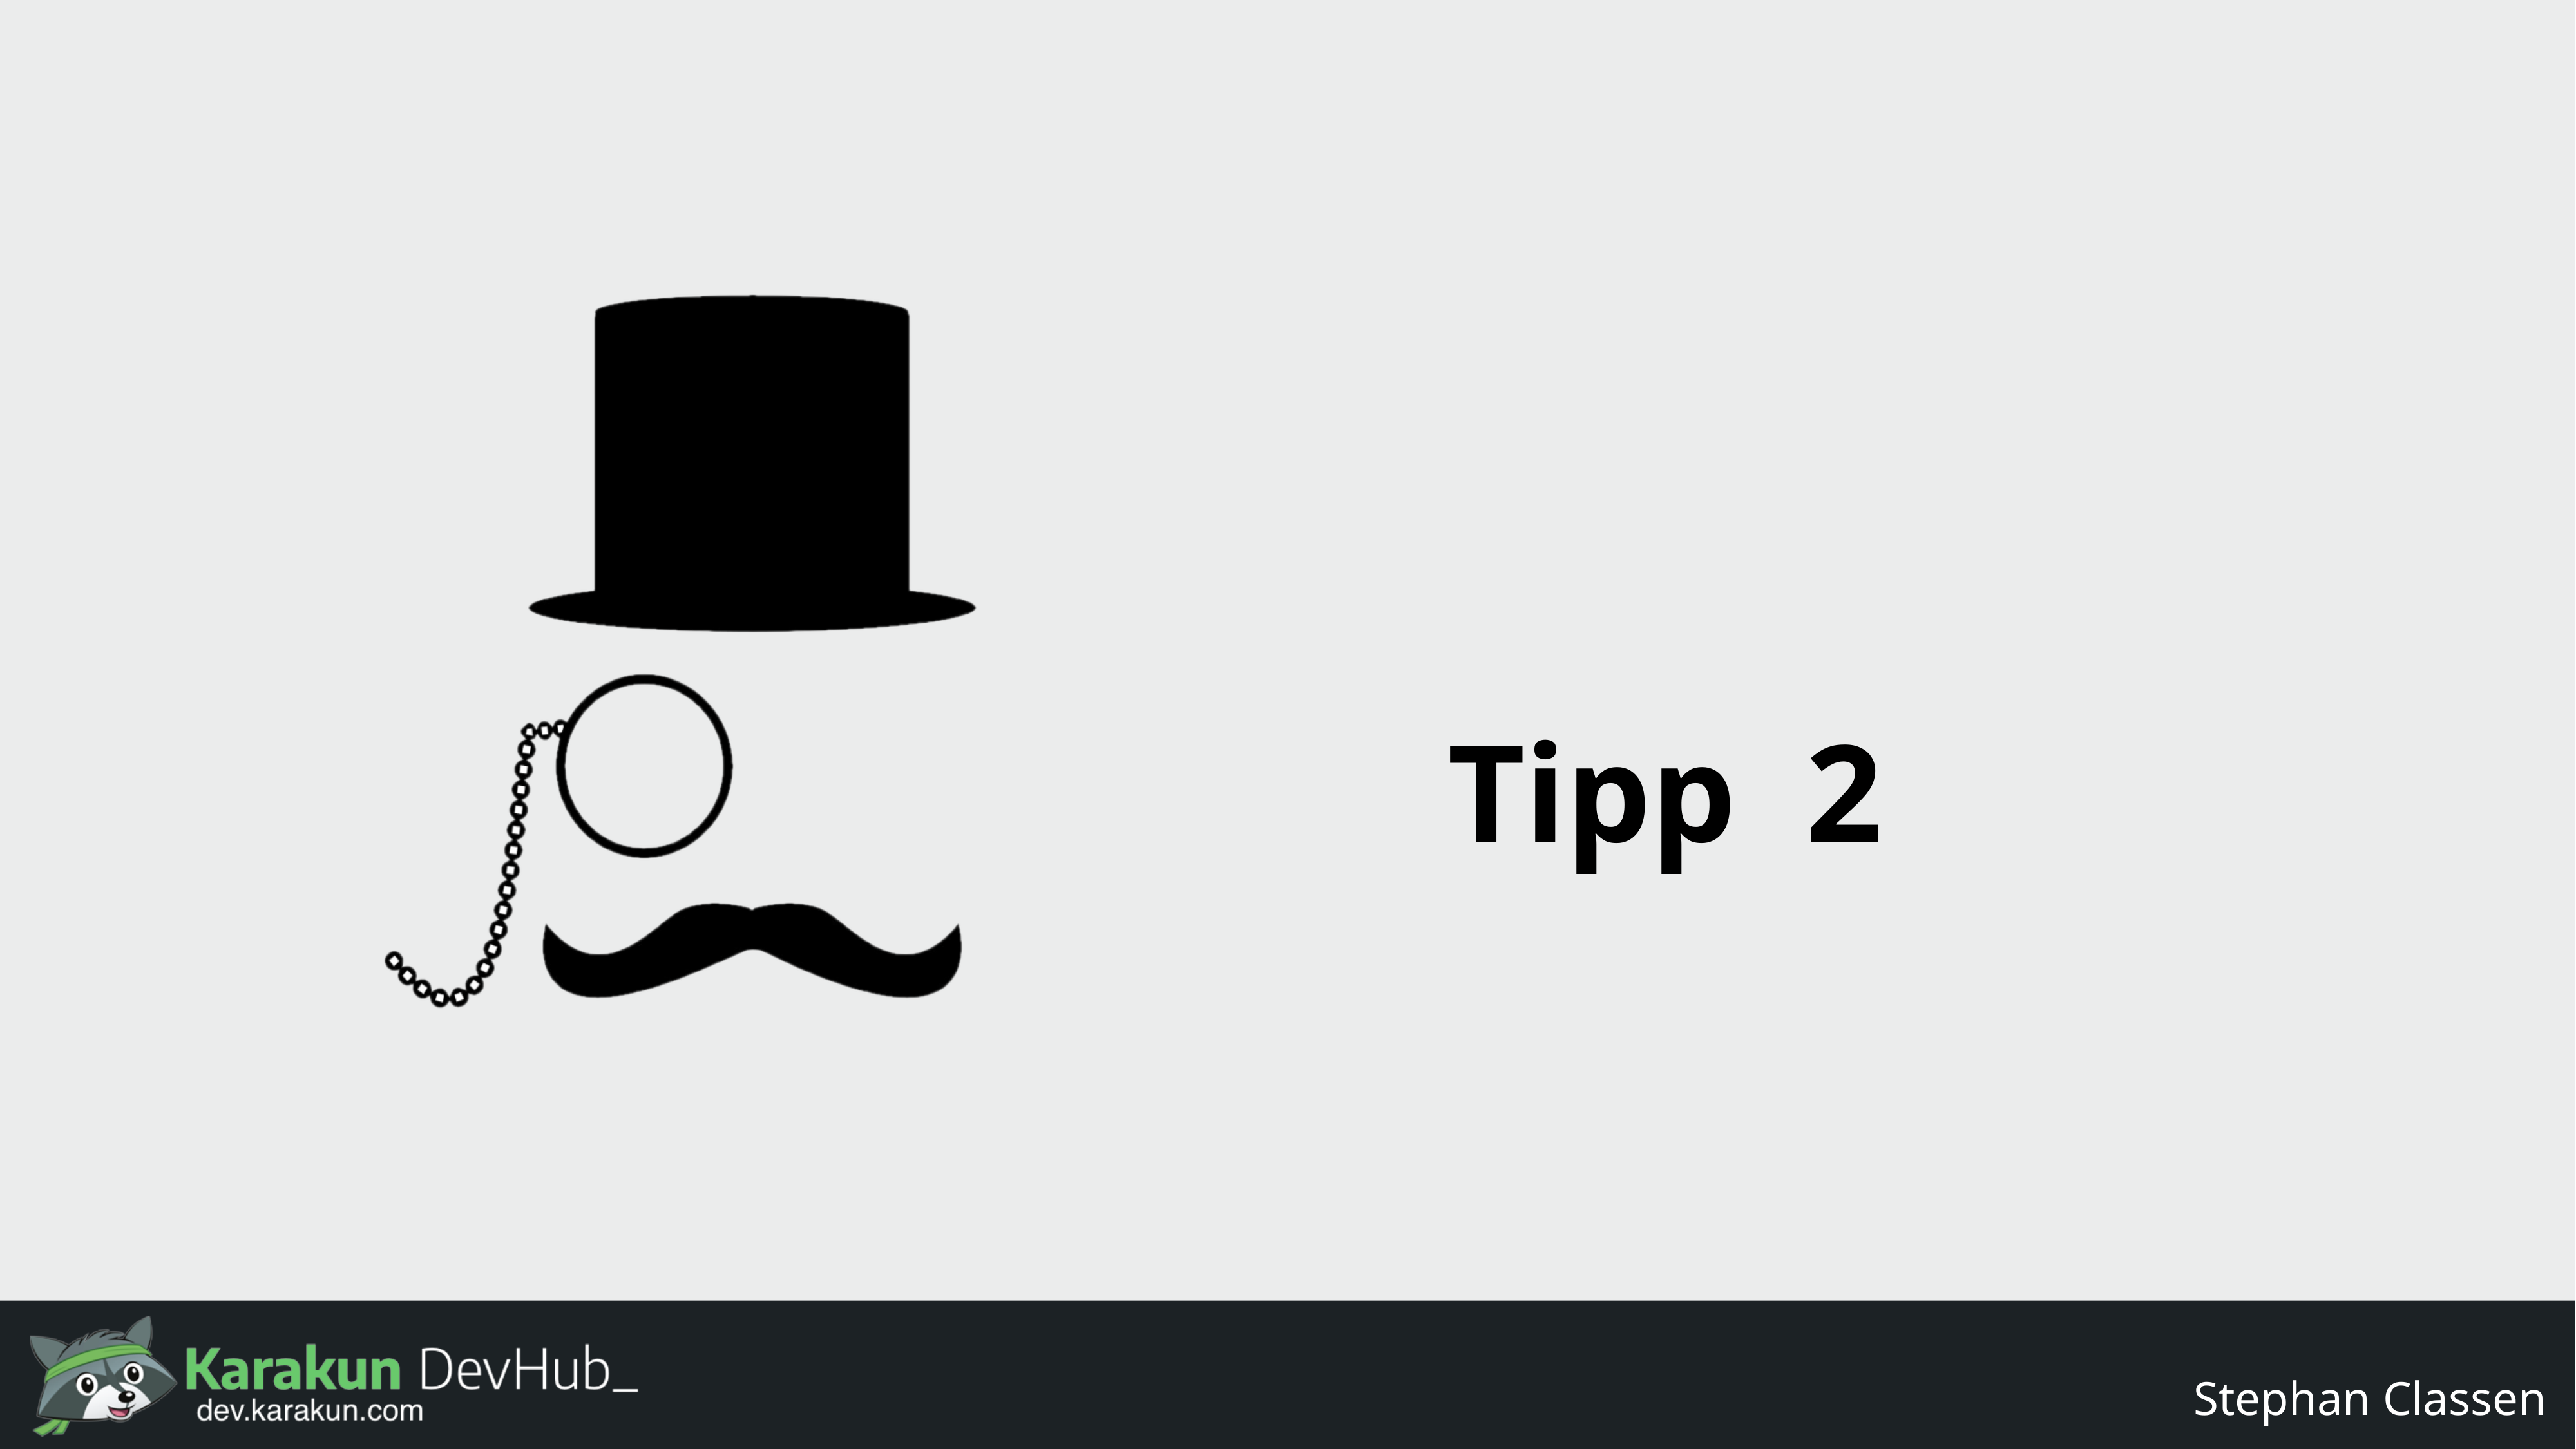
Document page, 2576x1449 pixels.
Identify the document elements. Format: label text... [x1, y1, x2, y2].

picture [30, 1316, 647, 1437]
text_box [0, 1300, 2575, 1449]
text_box Stephan Classen [1795, 1361, 2557, 1434]
text_box Tipp 2 [1438, 703, 1892, 874]
picture [329, 286, 1027, 1012]
